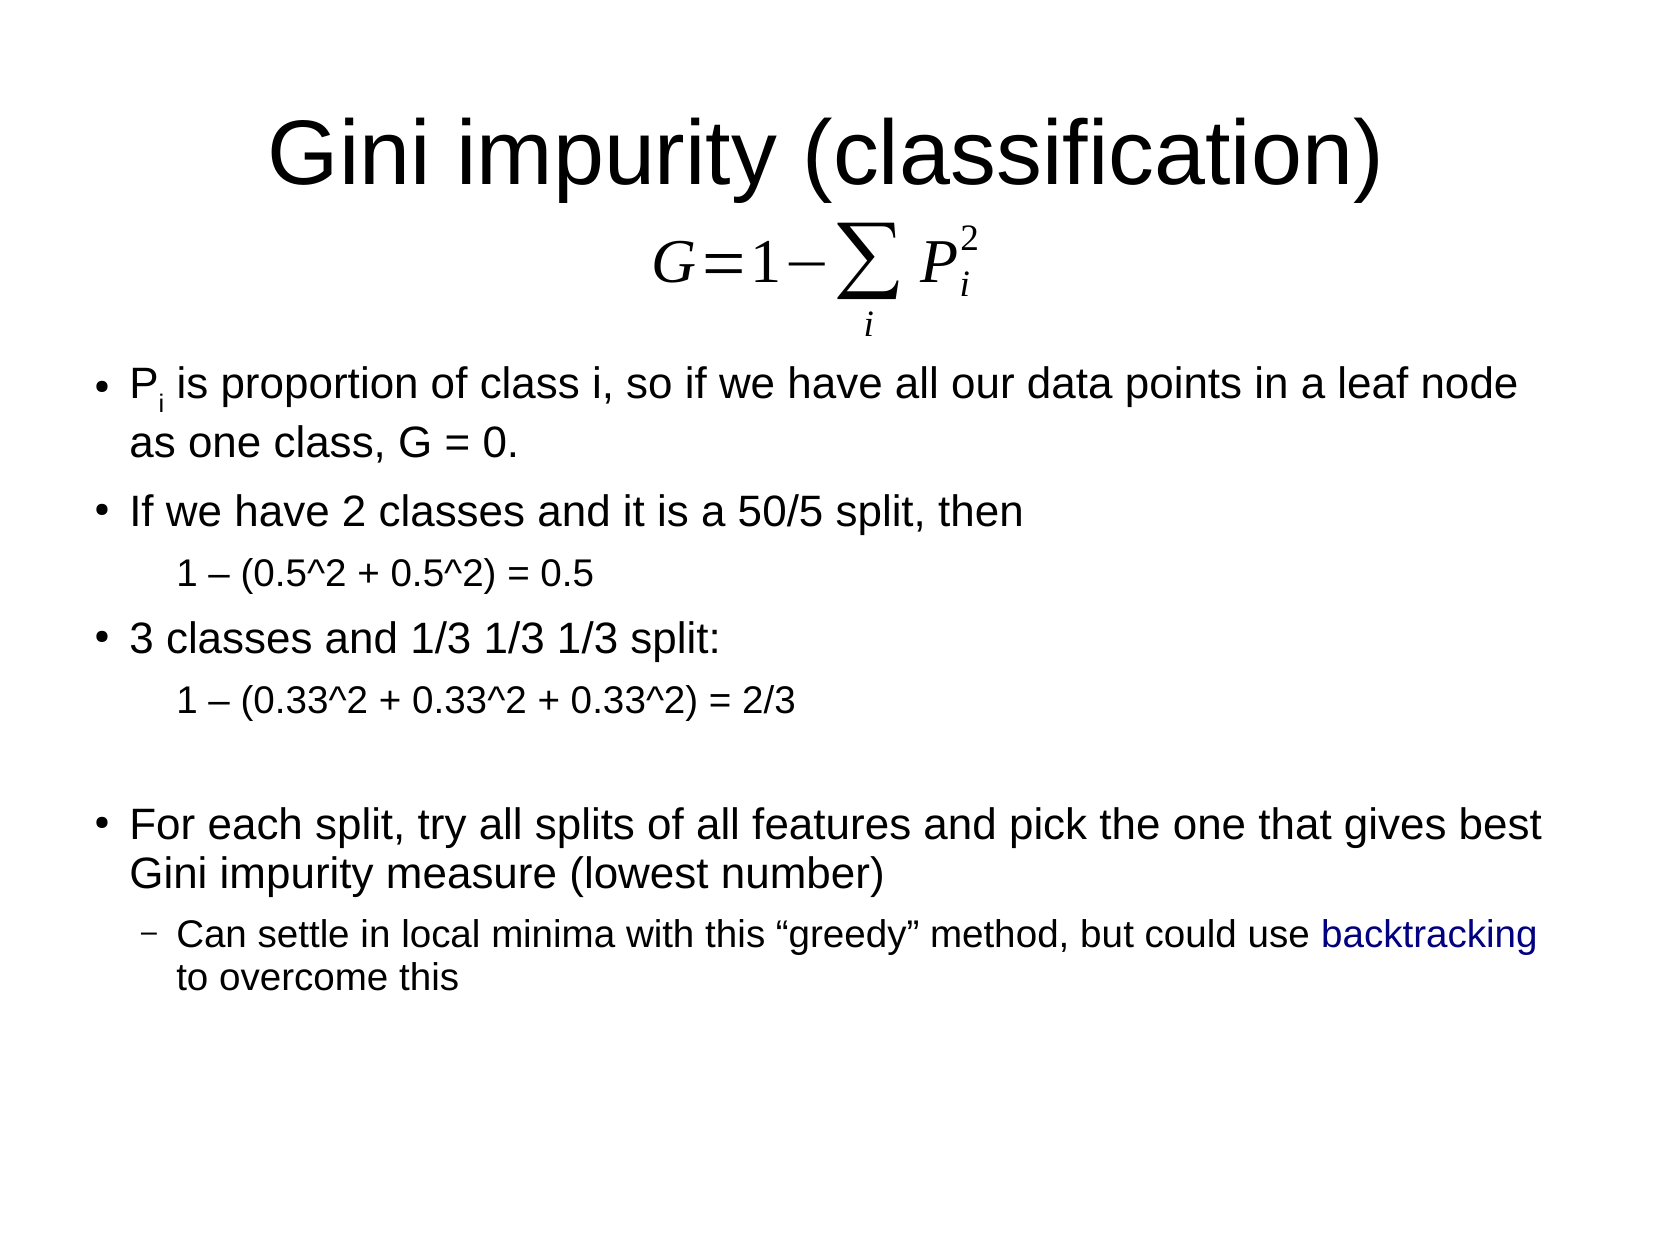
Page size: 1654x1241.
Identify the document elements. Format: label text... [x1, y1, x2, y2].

title Gini impurity (classification) [82, 49, 1571, 257]
list Pi is proportion of class i, so if we have all our data points in a leaf node as one class, G = 0. If we have 2 classes and it is a 50/5 split, then 1 – (0.5^2 + 0.5^2) = 0.5 3 classes and 1/3 1/3 1/3 split: 1 – (0.33^2 + 0.33^2 + 0.33^2) = 2/3 For each split, try all splits of all features and pick the one that gives best Gini impurity measure (lowest number) Can settle in local minima with this “greedy” method, but could use backtracking to overcome this [82, 290, 1571, 1010]
chart [645, 217, 985, 346]
